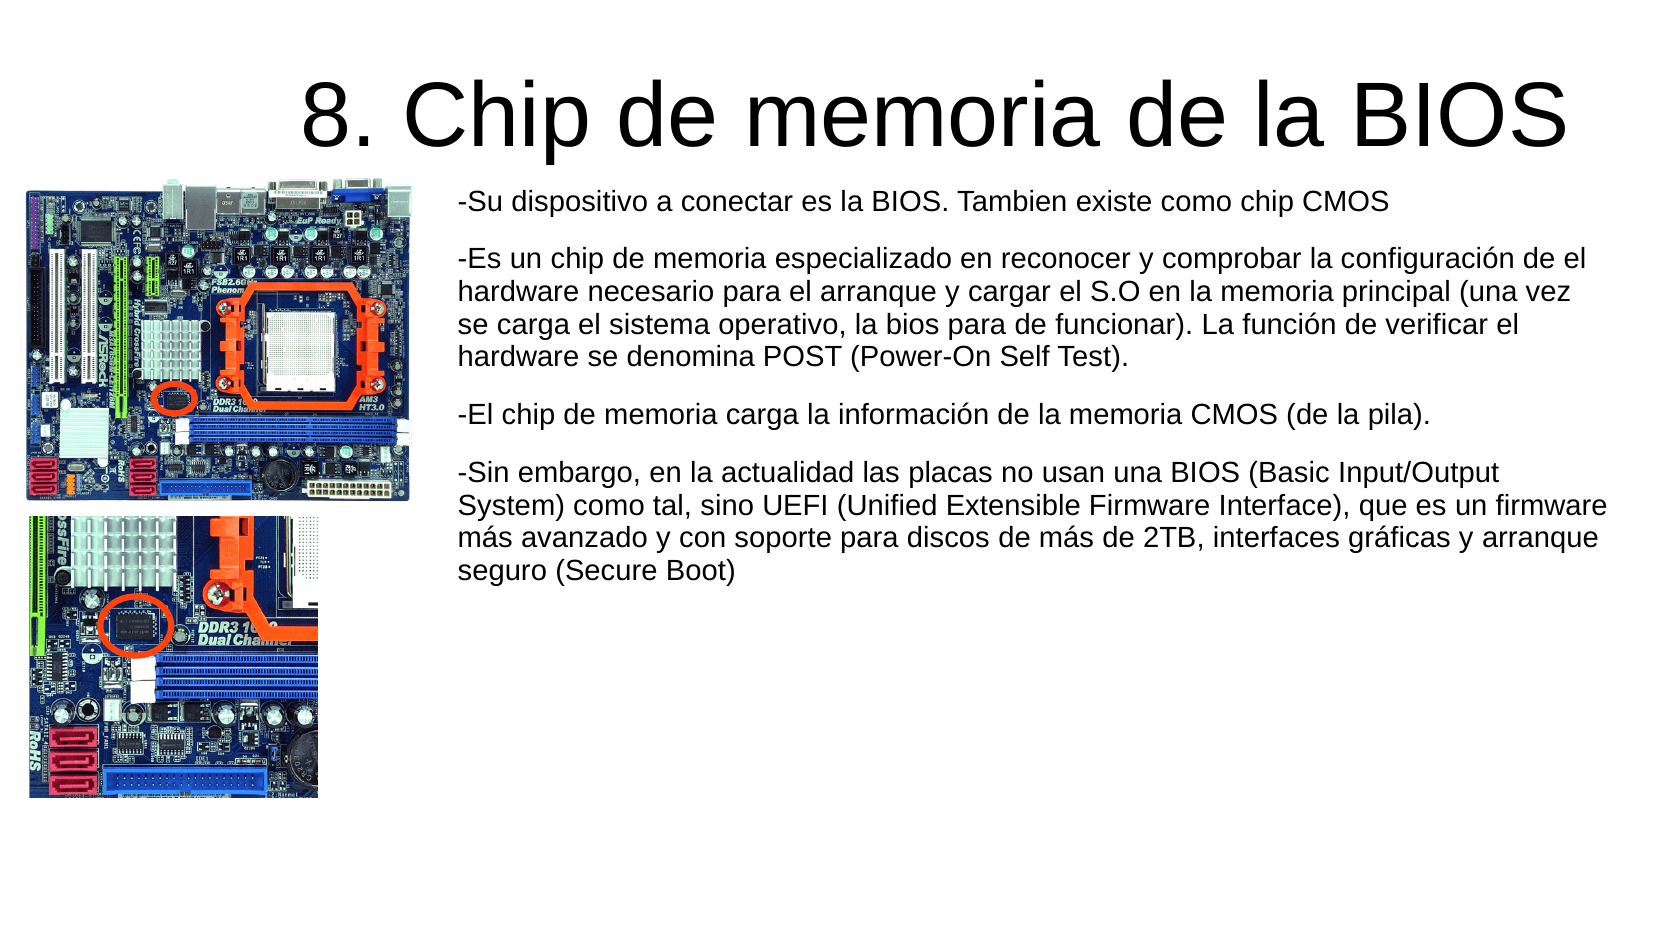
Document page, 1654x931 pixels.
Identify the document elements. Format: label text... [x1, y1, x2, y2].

title 8. Chip de memoria de la BIOS [82, 37, 1571, 193]
picture [29, 516, 318, 798]
picture [23, 177, 414, 502]
text_box -Su dispositivo a conectar es la BIOS. Tambien existe como chip CMOS -Es un chip de memoria especializado en reconocer y comprobar la configuración de el hardware necesario para el arranque y cargar el S.O en la memoria principal (una vez se carga el sistema operativo, la bios para de funcionar). La función de verificar el hardware se denomina POST (Power-On Self Test). -El chip de memoria carga la información de la memoria CMOS (de la pila). -Sin embargo, en la actualidad las placas no usan una BIOS (Basic Input/Output System) como tal, sino UEFI (Unified Extensible Firmware Interface), que es un firmware más avanzado y con soporte para discos de más de 2TB, interfaces gráficas y arranque seguro (Secure Boot) [442, 177, 1625, 763]
